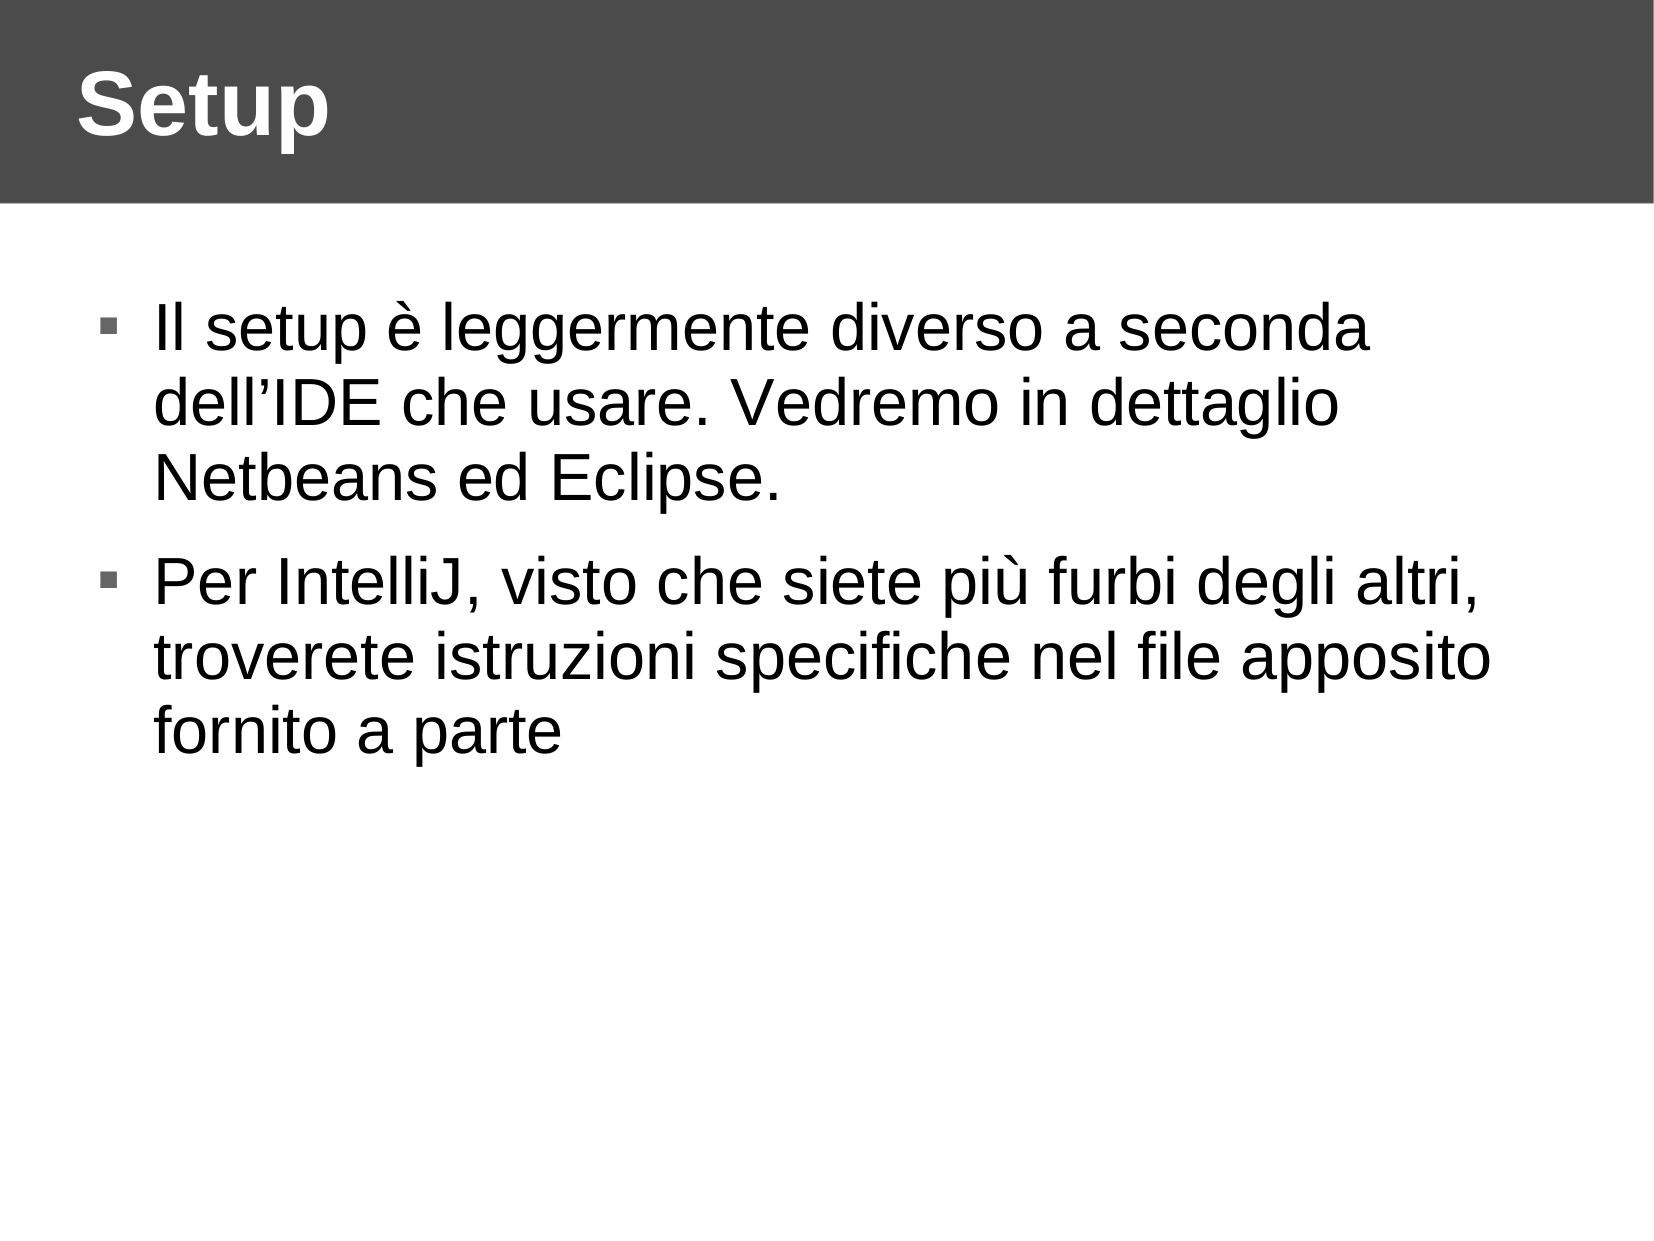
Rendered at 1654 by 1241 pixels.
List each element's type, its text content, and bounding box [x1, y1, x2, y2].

title Setup [76, 0, 1565, 208]
picture [0, 0, 1654, 1241]
list Il setup è leggermente diverso a seconda dell’IDE che usare. Vedremo in dettaglio Netbeans ed Eclipse. Per IntelliJ, visto che siete più furbi degli altri, troverete istruzioni specifiche nel file apposito fornito a parte [82, 290, 1571, 1109]
